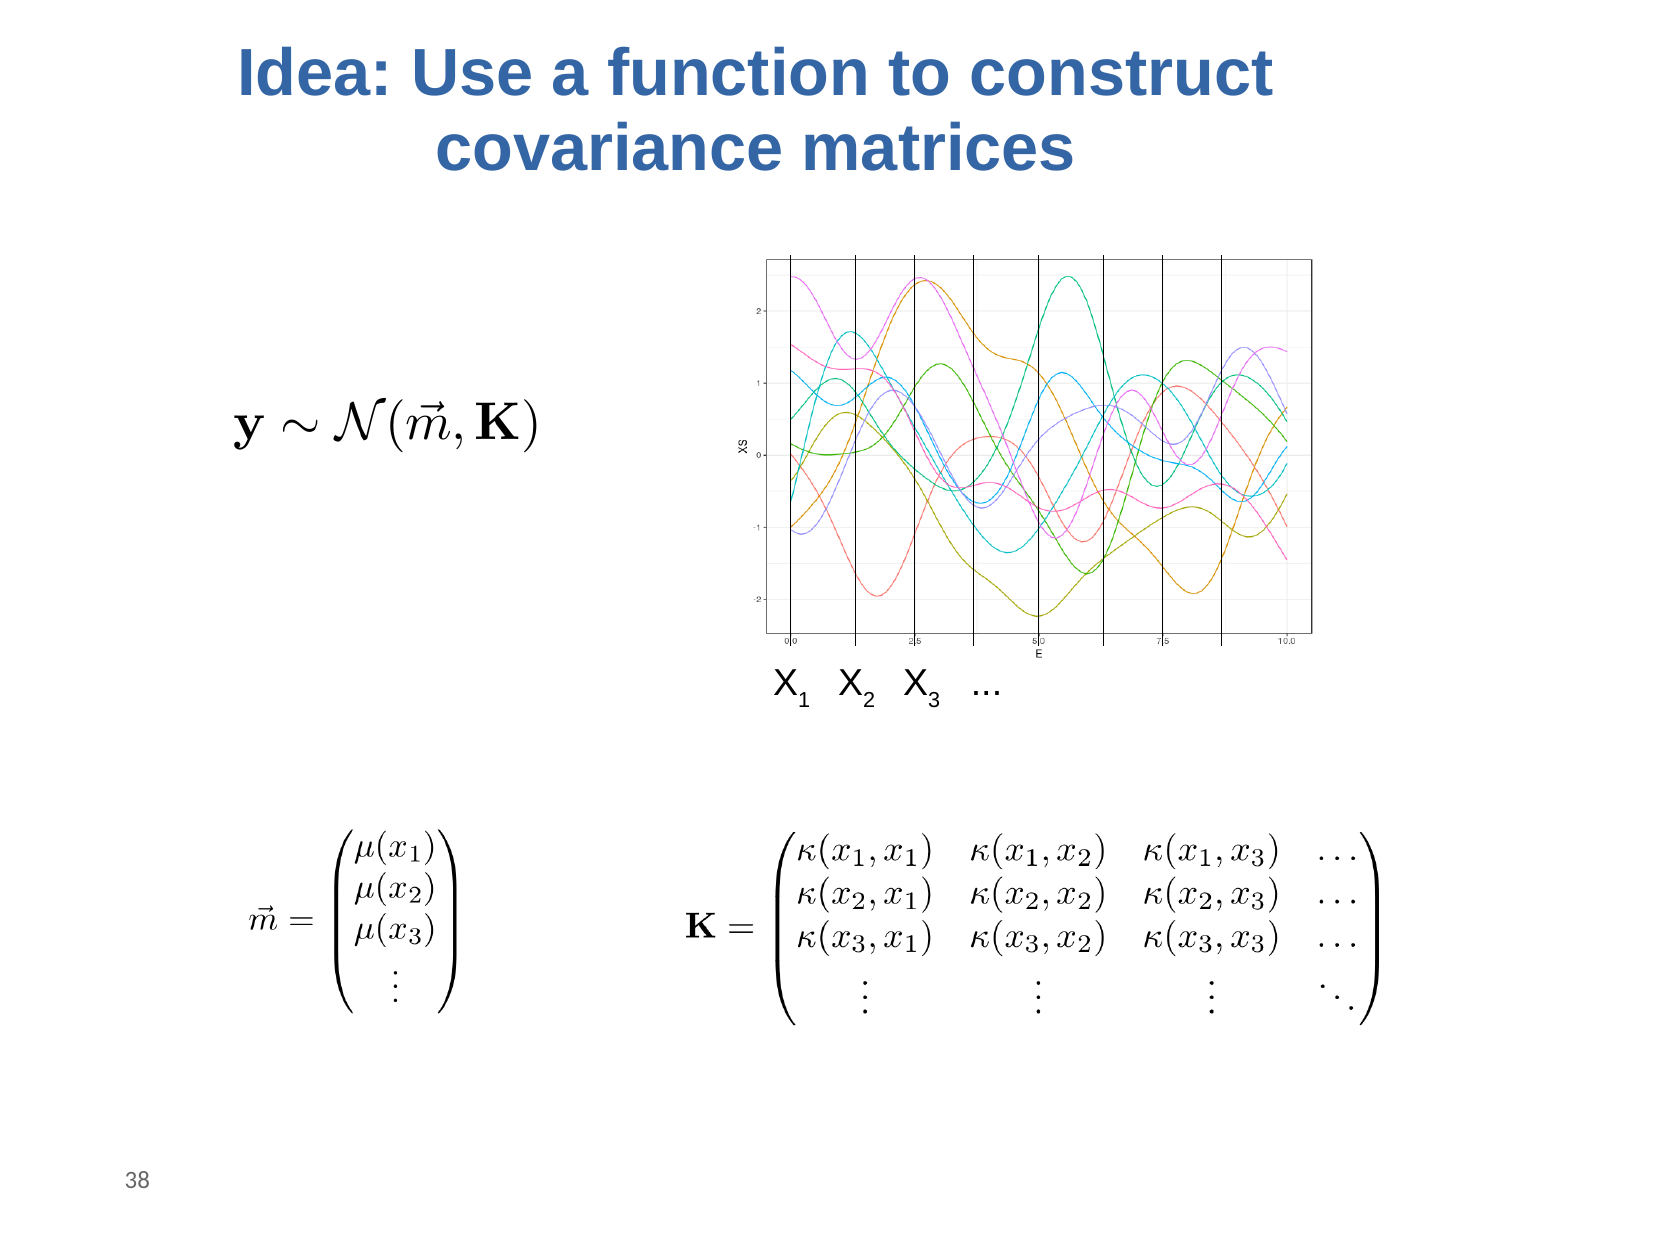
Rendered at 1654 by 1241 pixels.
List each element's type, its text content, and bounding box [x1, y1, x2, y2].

text_box X2 [823, 654, 888, 721]
picture [225, 389, 541, 456]
picture [240, 820, 466, 1021]
text_box X3 [888, 654, 955, 721]
text_box ... [956, 654, 1018, 712]
text_box X1 [758, 654, 823, 721]
picture [675, 824, 1387, 1032]
picture [735, 255, 1314, 661]
title Idea: Use a function to construct covariance matrices [147, 5, 1365, 213]
